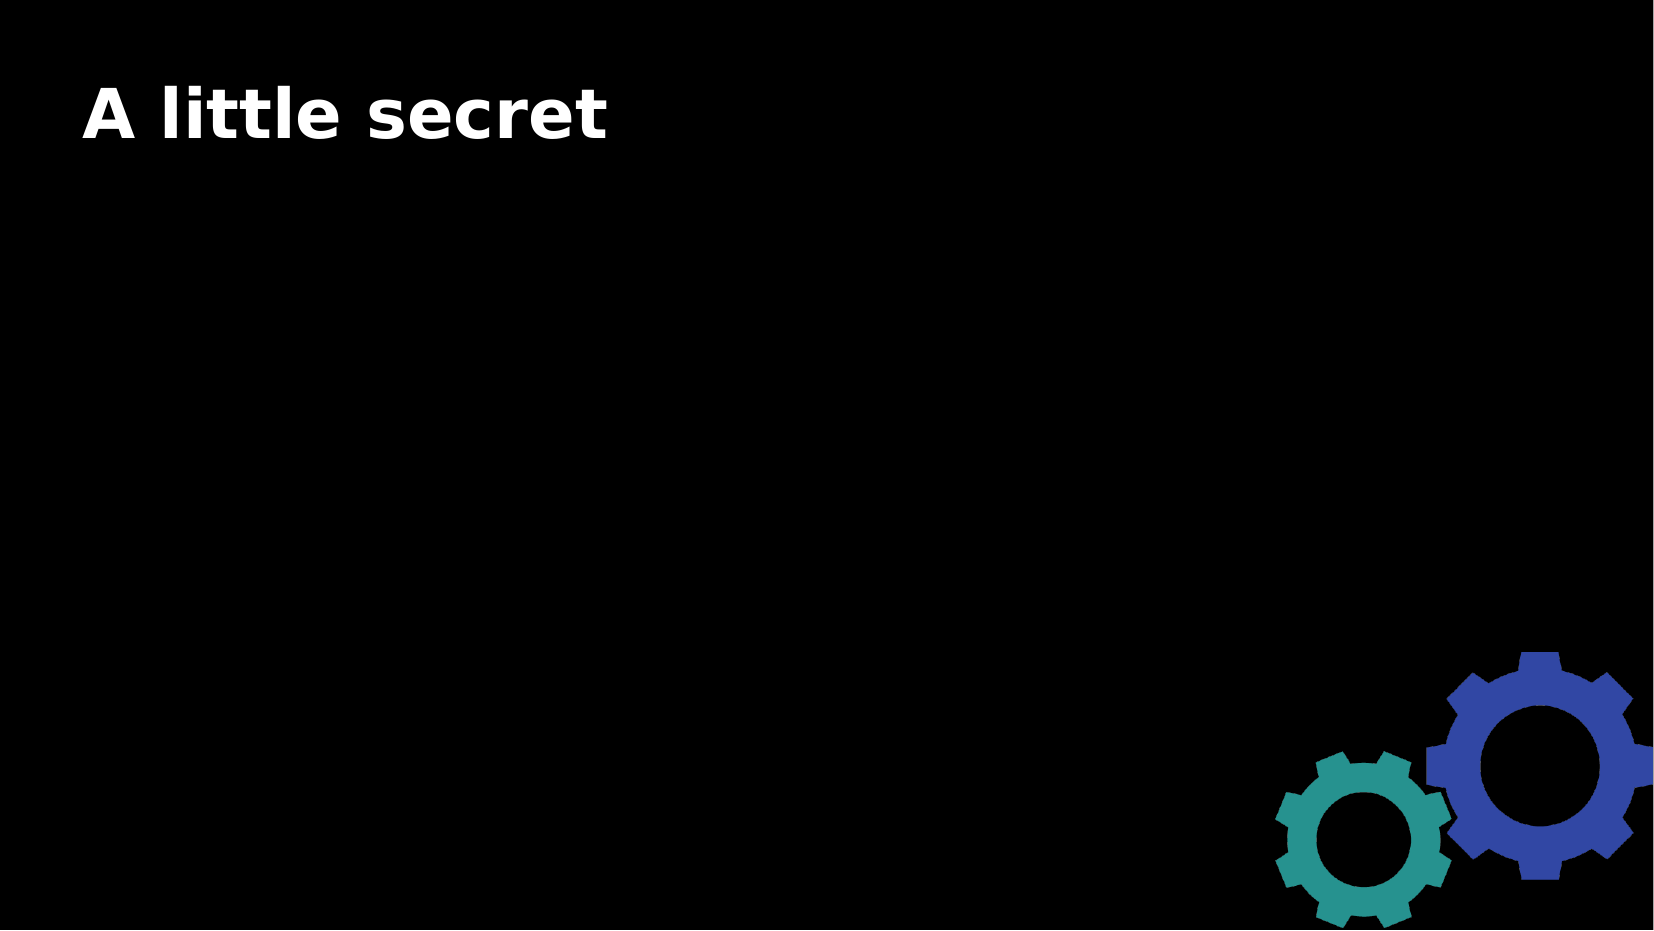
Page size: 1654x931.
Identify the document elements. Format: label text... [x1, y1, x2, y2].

title A little secret [82, 37, 1571, 193]
picture [1275, 652, 1653, 928]
